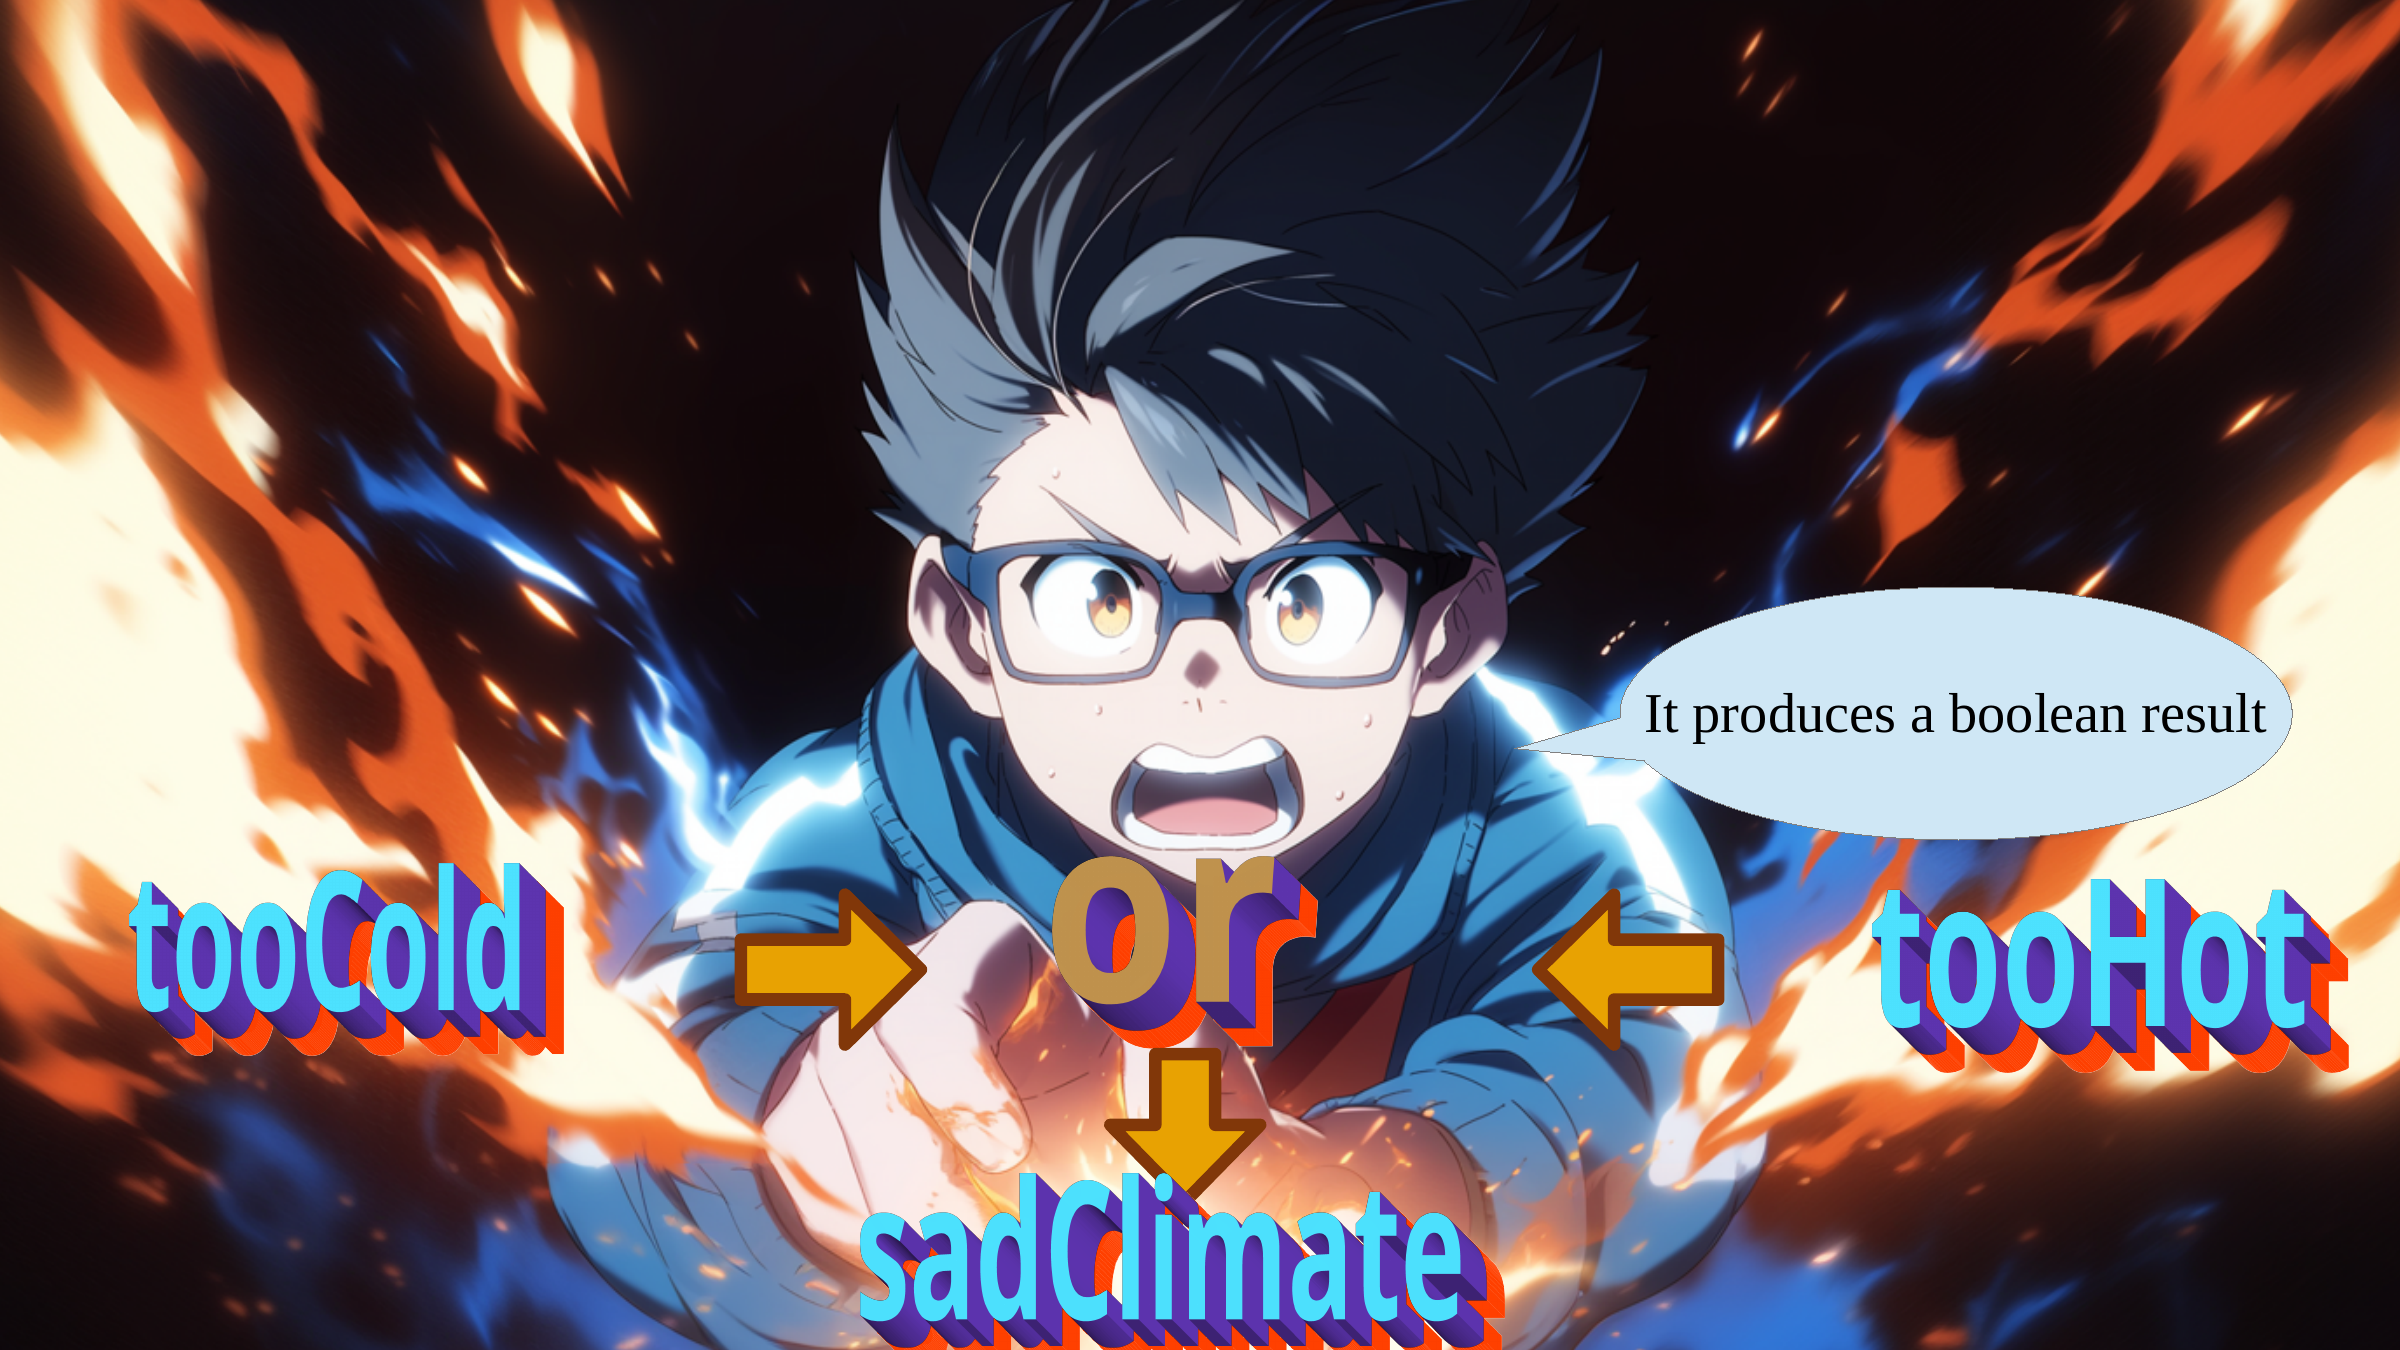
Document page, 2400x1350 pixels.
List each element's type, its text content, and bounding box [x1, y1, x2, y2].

picture [0, 0, 2400, 1350]
text_box It produces a boolean result [1514, 587, 2293, 841]
text_box [1110, 1054, 1261, 1196]
text_box [1538, 894, 1719, 1045]
text_box [740, 894, 921, 1045]
